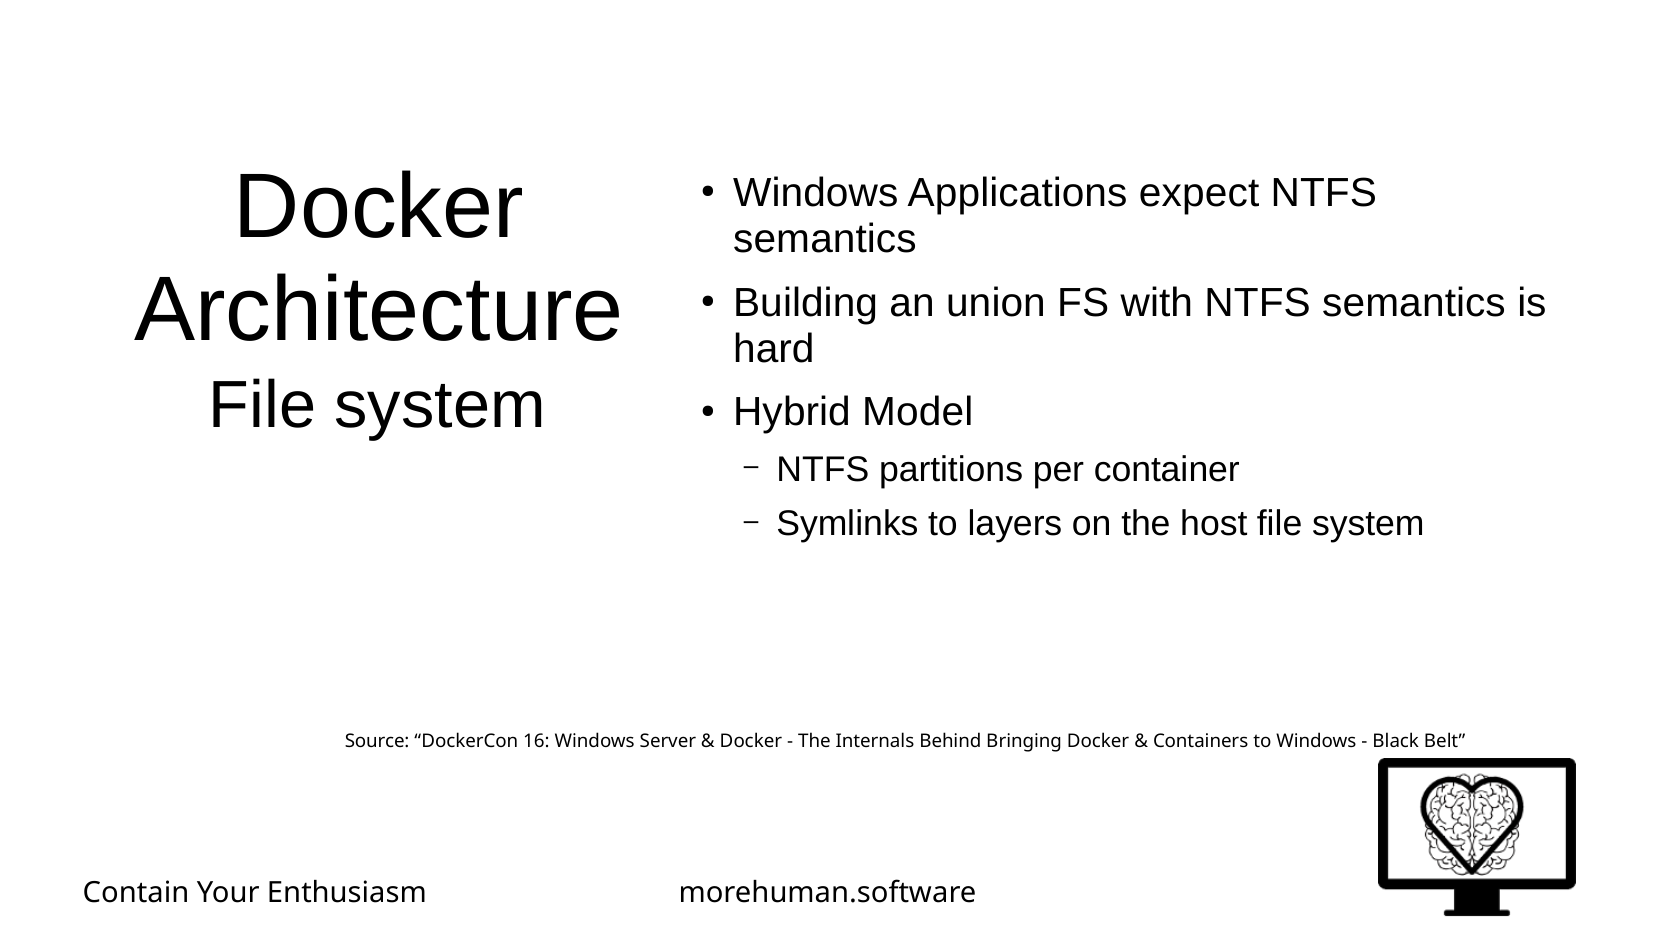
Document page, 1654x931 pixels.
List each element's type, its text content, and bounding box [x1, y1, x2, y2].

text_box Source: “DockerCon 16: Windows Server & Docker - The Internals Behind Bringing Docker & Containers to Windows - Black Belt” [330, 720, 1569, 757]
title Docker Architecture [83, 154, 676, 371]
list Windows Applications expect NTFS semantics Building an union FS with NTFS semantics is hard Hybrid Model NTFS partitions per container Symlinks to layers on the host file system [690, 169, 1572, 545]
picture [1378, 758, 1576, 925]
text_box File system [81, 367, 674, 673]
